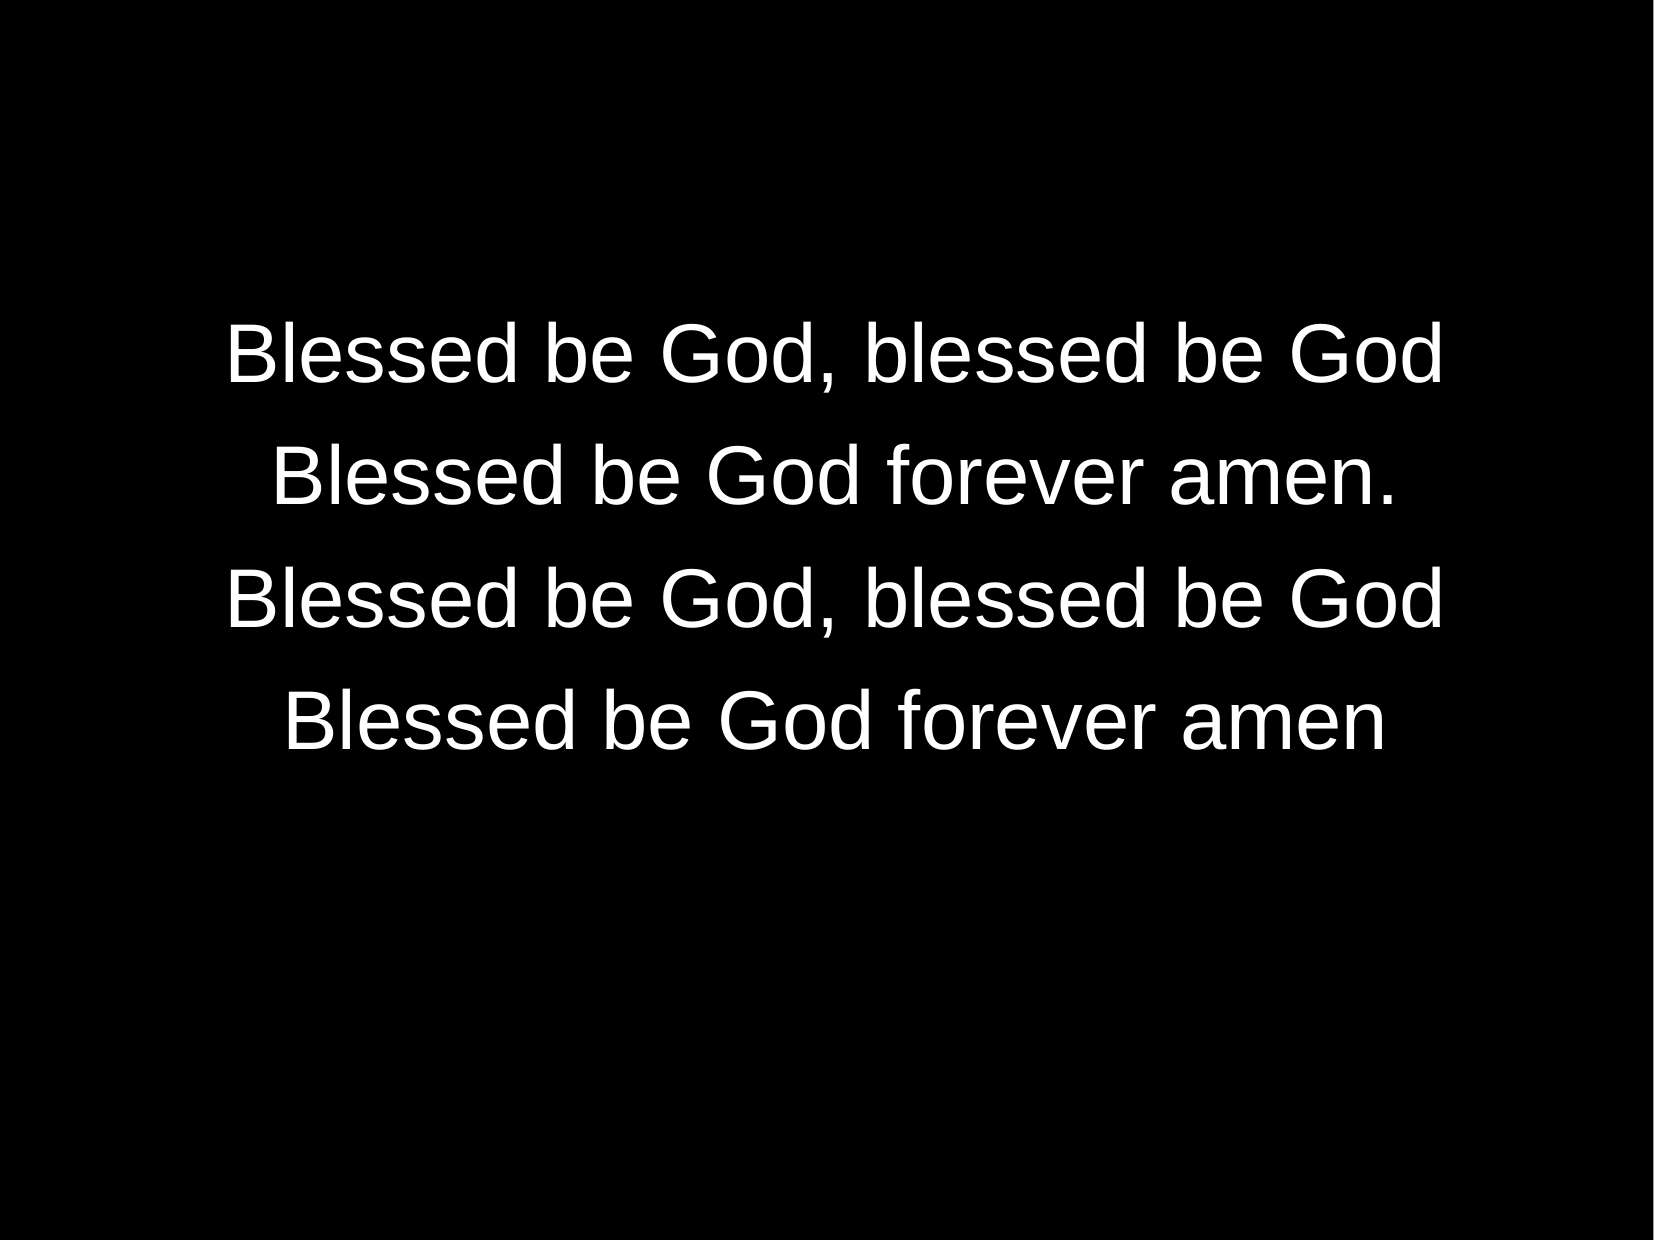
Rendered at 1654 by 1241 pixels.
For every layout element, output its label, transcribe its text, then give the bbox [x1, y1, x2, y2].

list Blessed be God, blessed be God Blessed be God forever amen. Blessed be God, blessed be God Blessed be God forever amen [0, 307, 1654, 1027]
